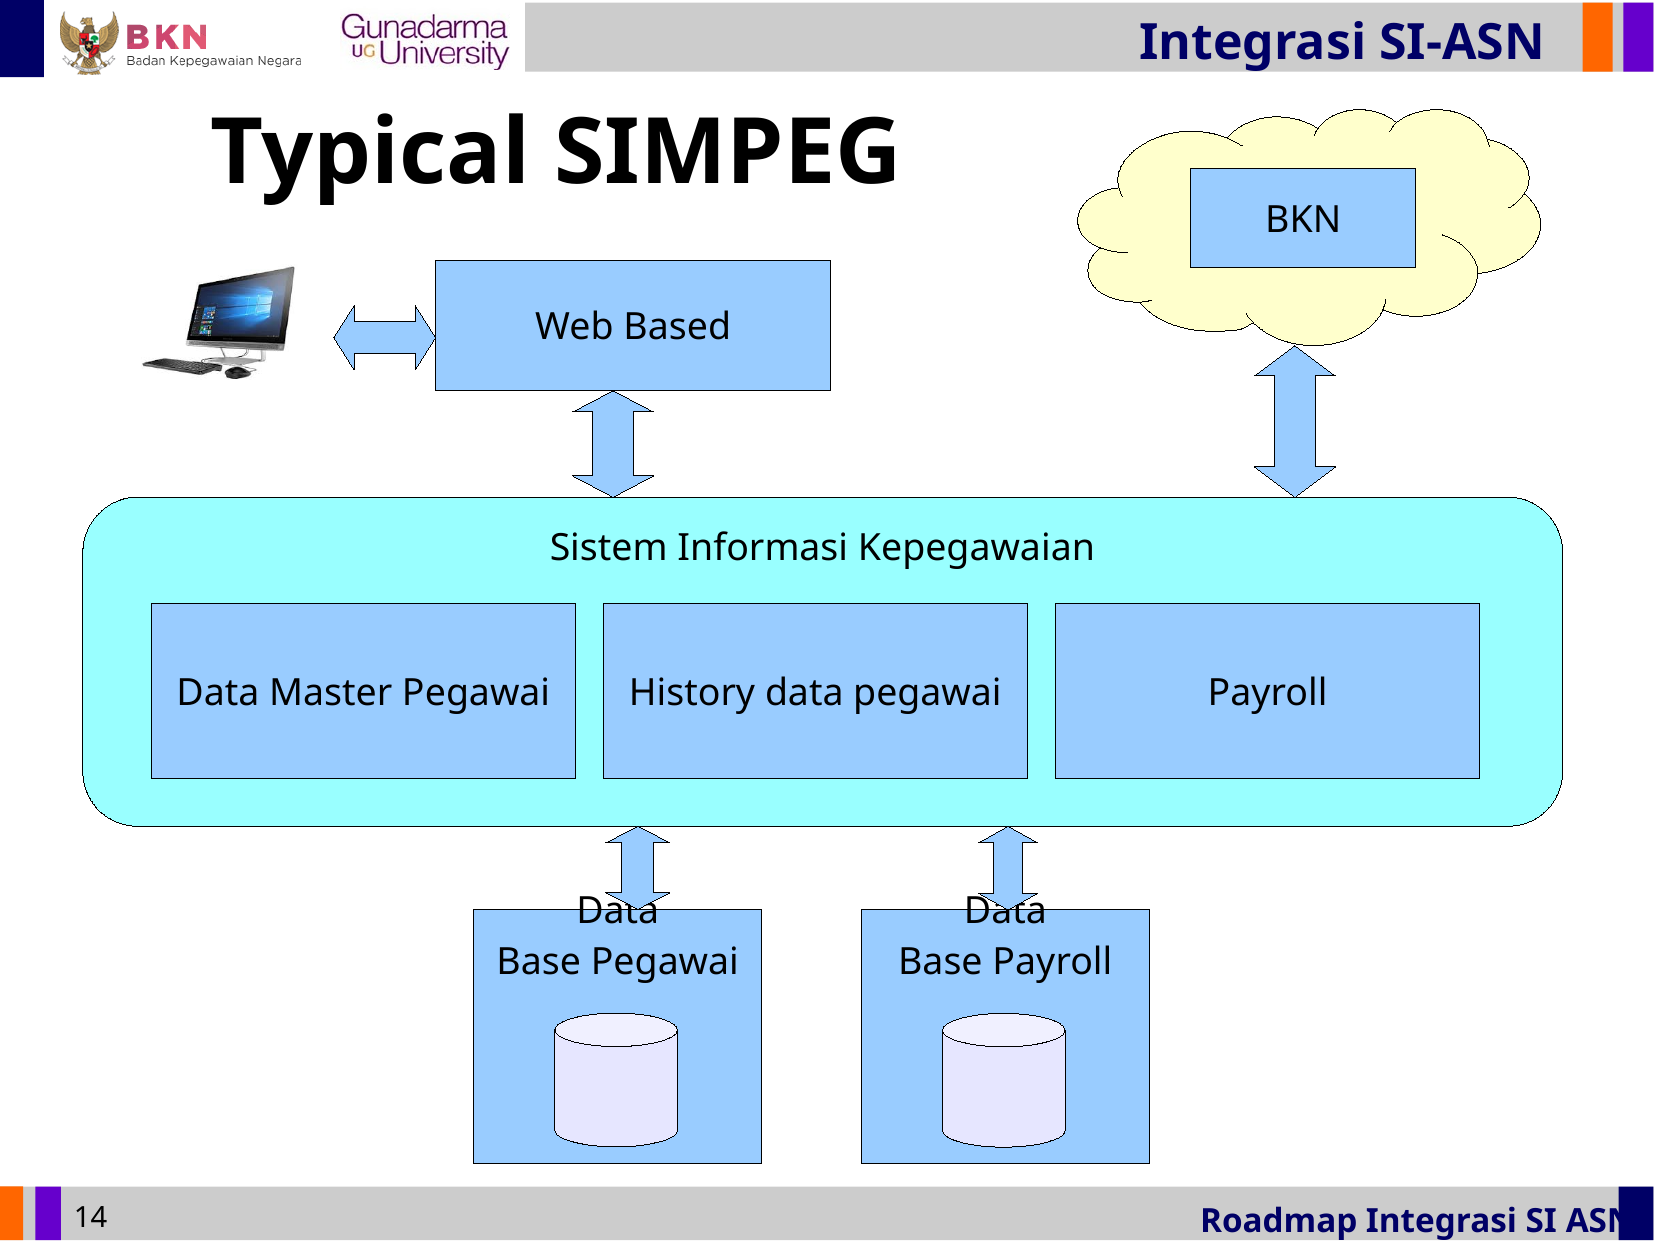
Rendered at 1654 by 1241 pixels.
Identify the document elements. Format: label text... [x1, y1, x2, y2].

text_box History data pegawai [603, 603, 1028, 779]
text_box Data Base Payroll [861, 909, 1150, 1164]
text_box Payroll [1055, 603, 1480, 779]
text_box <number> [942, 1013, 1066, 1047]
text_box <number> [554, 1013, 678, 1047]
text_box [572, 391, 654, 498]
text_box Data Master Pegawai [151, 603, 576, 779]
title Typical SIMPEG [78, 84, 1035, 211]
text_box [333, 305, 436, 370]
text_box Data Base Pegawai [473, 909, 762, 1164]
text_box [1077, 109, 1541, 498]
picture [60, 11, 301, 75]
picture [340, 0, 510, 70]
text_box [978, 826, 1038, 910]
text_box [942, 1031, 1066, 1148]
text_box BKN [1190, 168, 1416, 268]
text_box [554, 1030, 678, 1147]
text_box Web Based [435, 260, 831, 391]
text_box Sistem Informasi Kepegawaian [82, 497, 1563, 827]
picture [124, 258, 310, 386]
text_box [605, 826, 670, 910]
